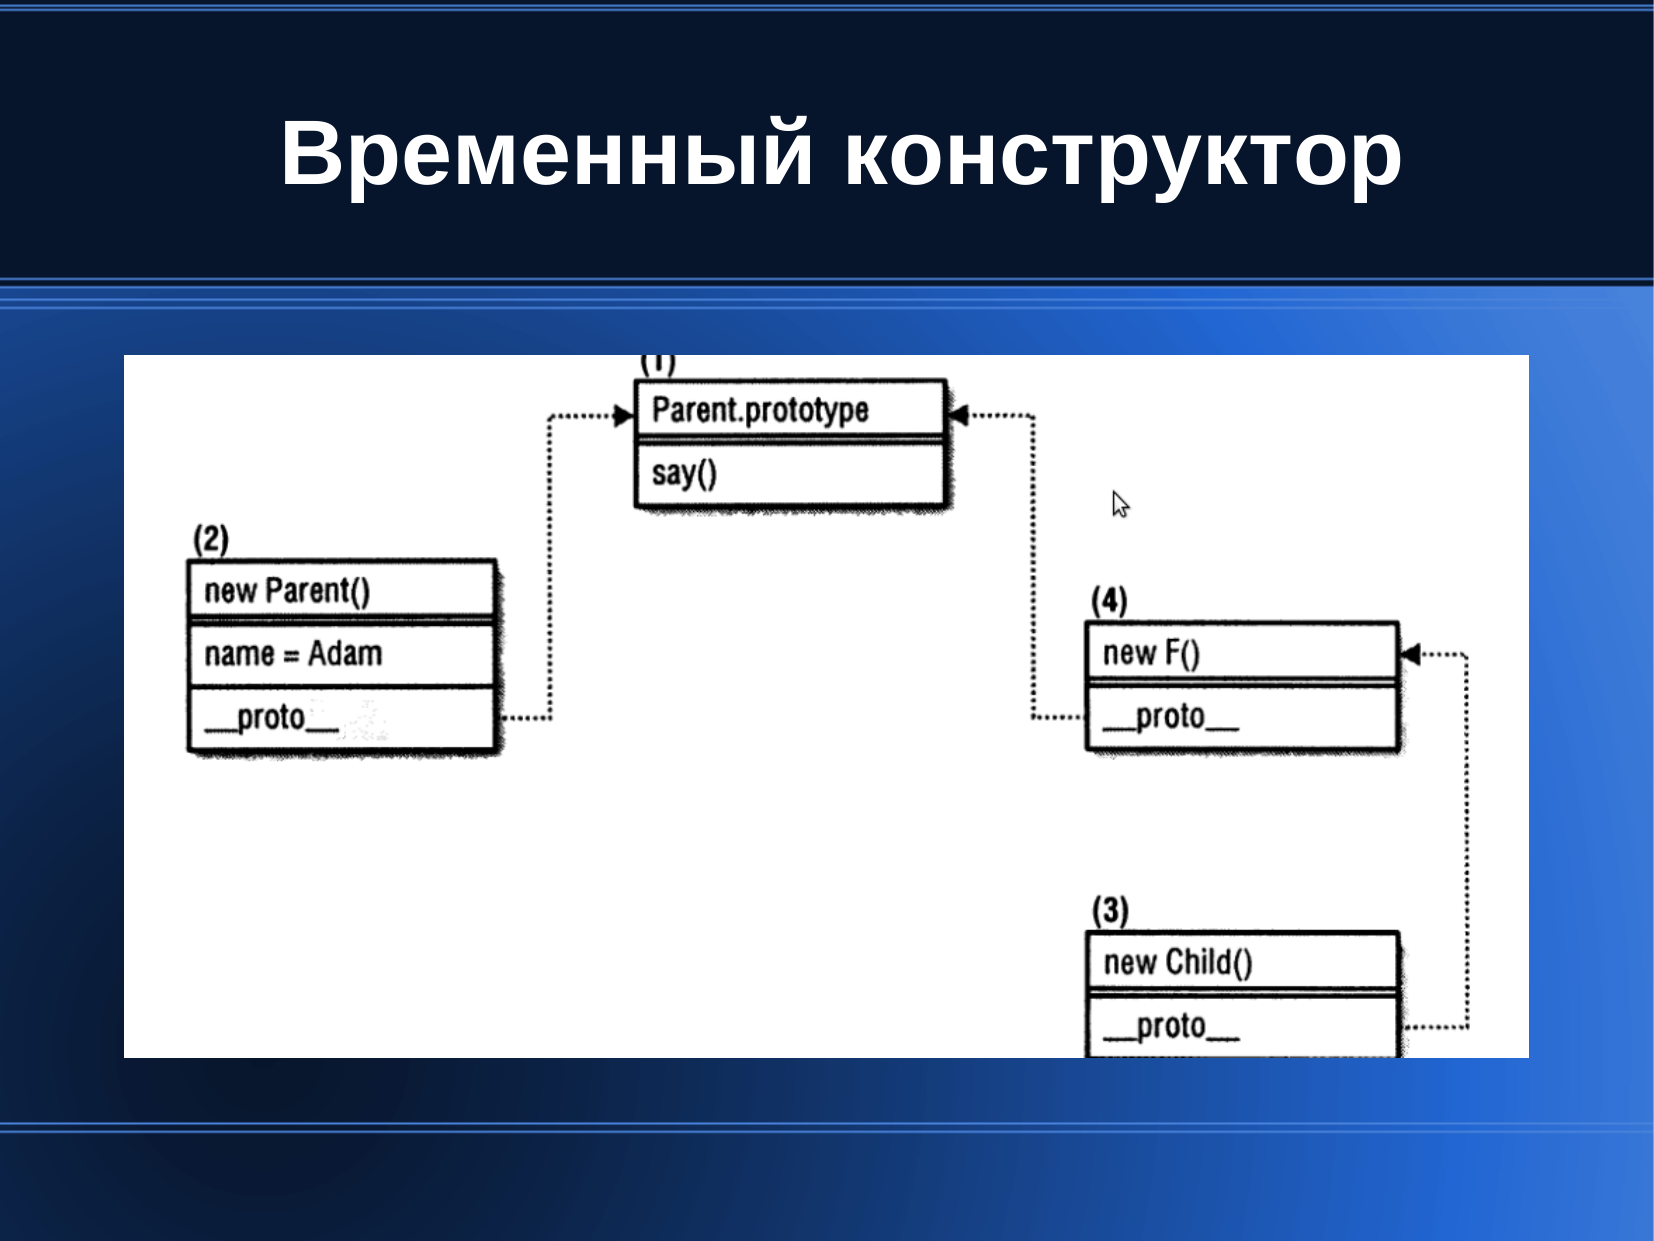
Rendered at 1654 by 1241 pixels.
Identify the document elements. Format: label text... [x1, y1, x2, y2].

picture [0, 0, 1654, 1241]
title Временный конструктор [82, 49, 1571, 257]
